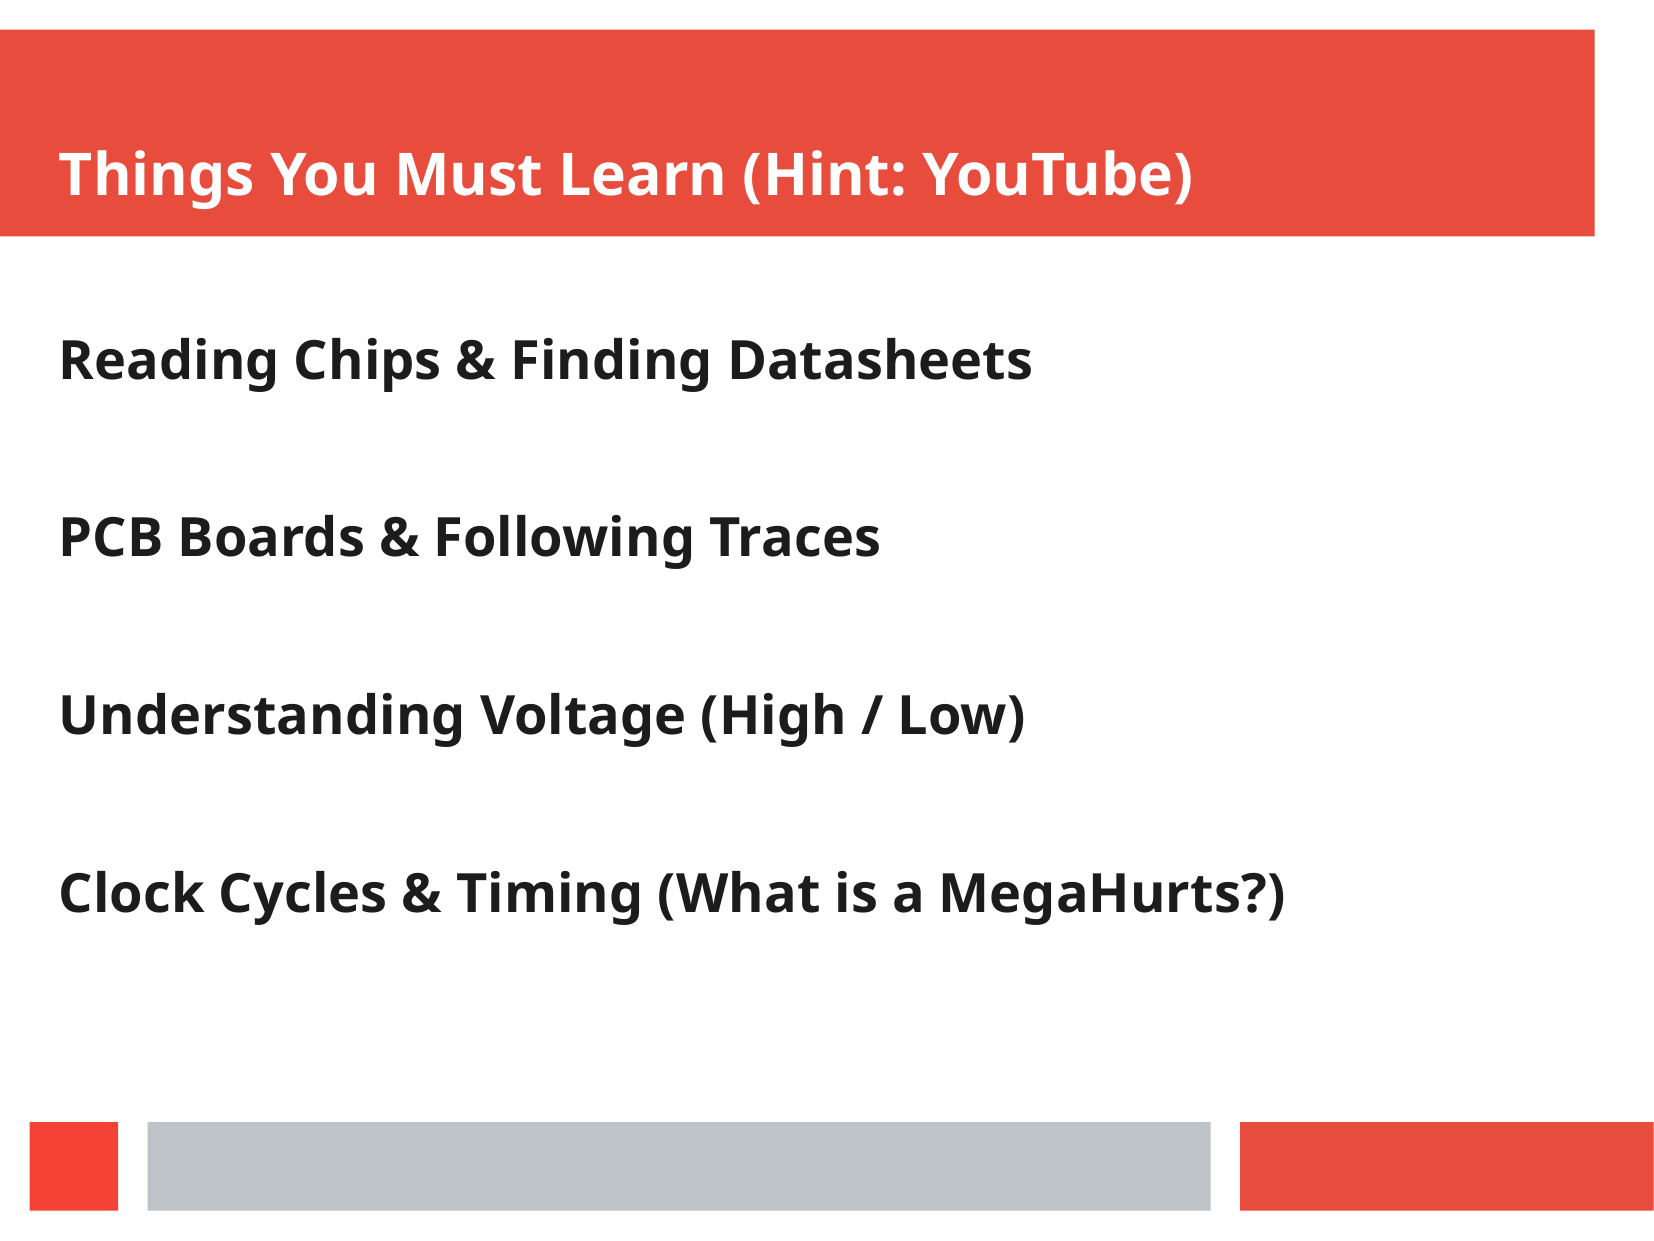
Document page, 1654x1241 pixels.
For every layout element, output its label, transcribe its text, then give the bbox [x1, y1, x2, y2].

list Reading Chips & Finding Datasheets PCB Boards & Following Traces Understanding Voltage (High / Low) Clock Cycles & Timing (What is a MegaHurts?) [59, 324, 1565, 1093]
title Things You Must Learn (Hint: YouTube) [59, 135, 1595, 207]
